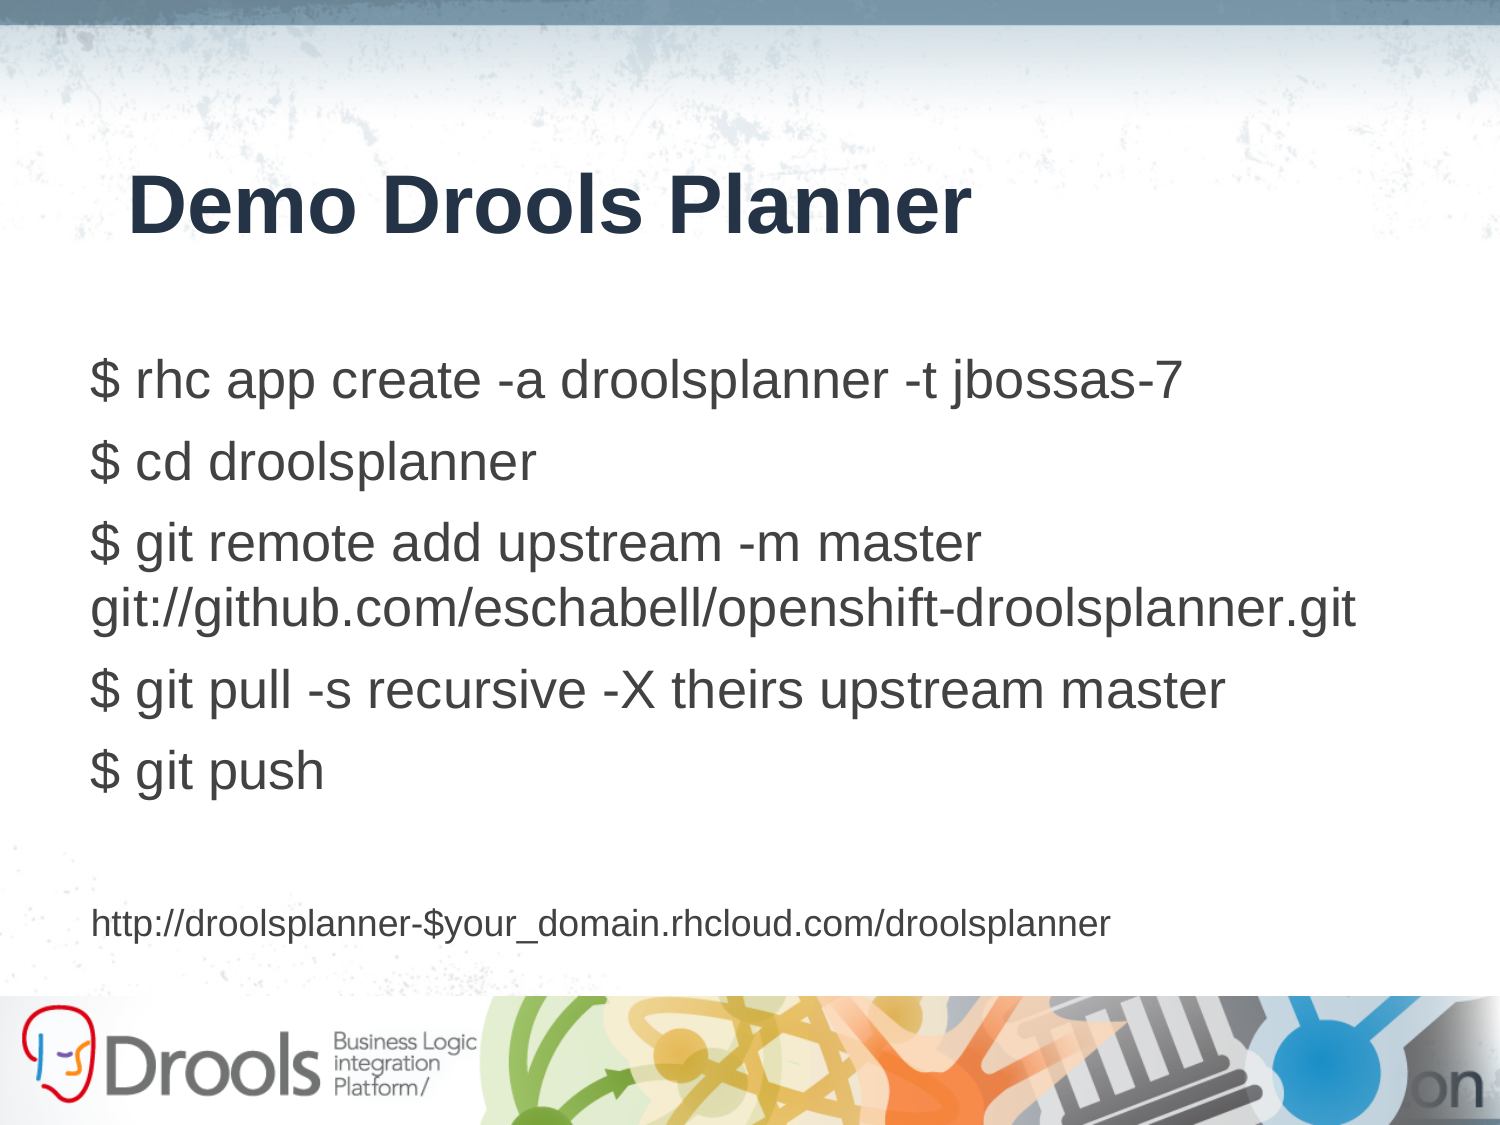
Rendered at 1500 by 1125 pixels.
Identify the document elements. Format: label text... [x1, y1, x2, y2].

list $ rhc app create -a droolsplanner -t jbossas-7 $ cd droolsplanner $ git remote add upstream -m master git://github.com/eschabell/openshift-droolsplanner.git $ git pull -s recursive -X theirs upstream master $ git push http://droolsplanner-$your_domain.rhcloud.com/droolsplanner [19, 336, 1457, 996]
picture [0, 0, 1500, 1125]
title Demo Drools Planner [112, 82, 1388, 318]
